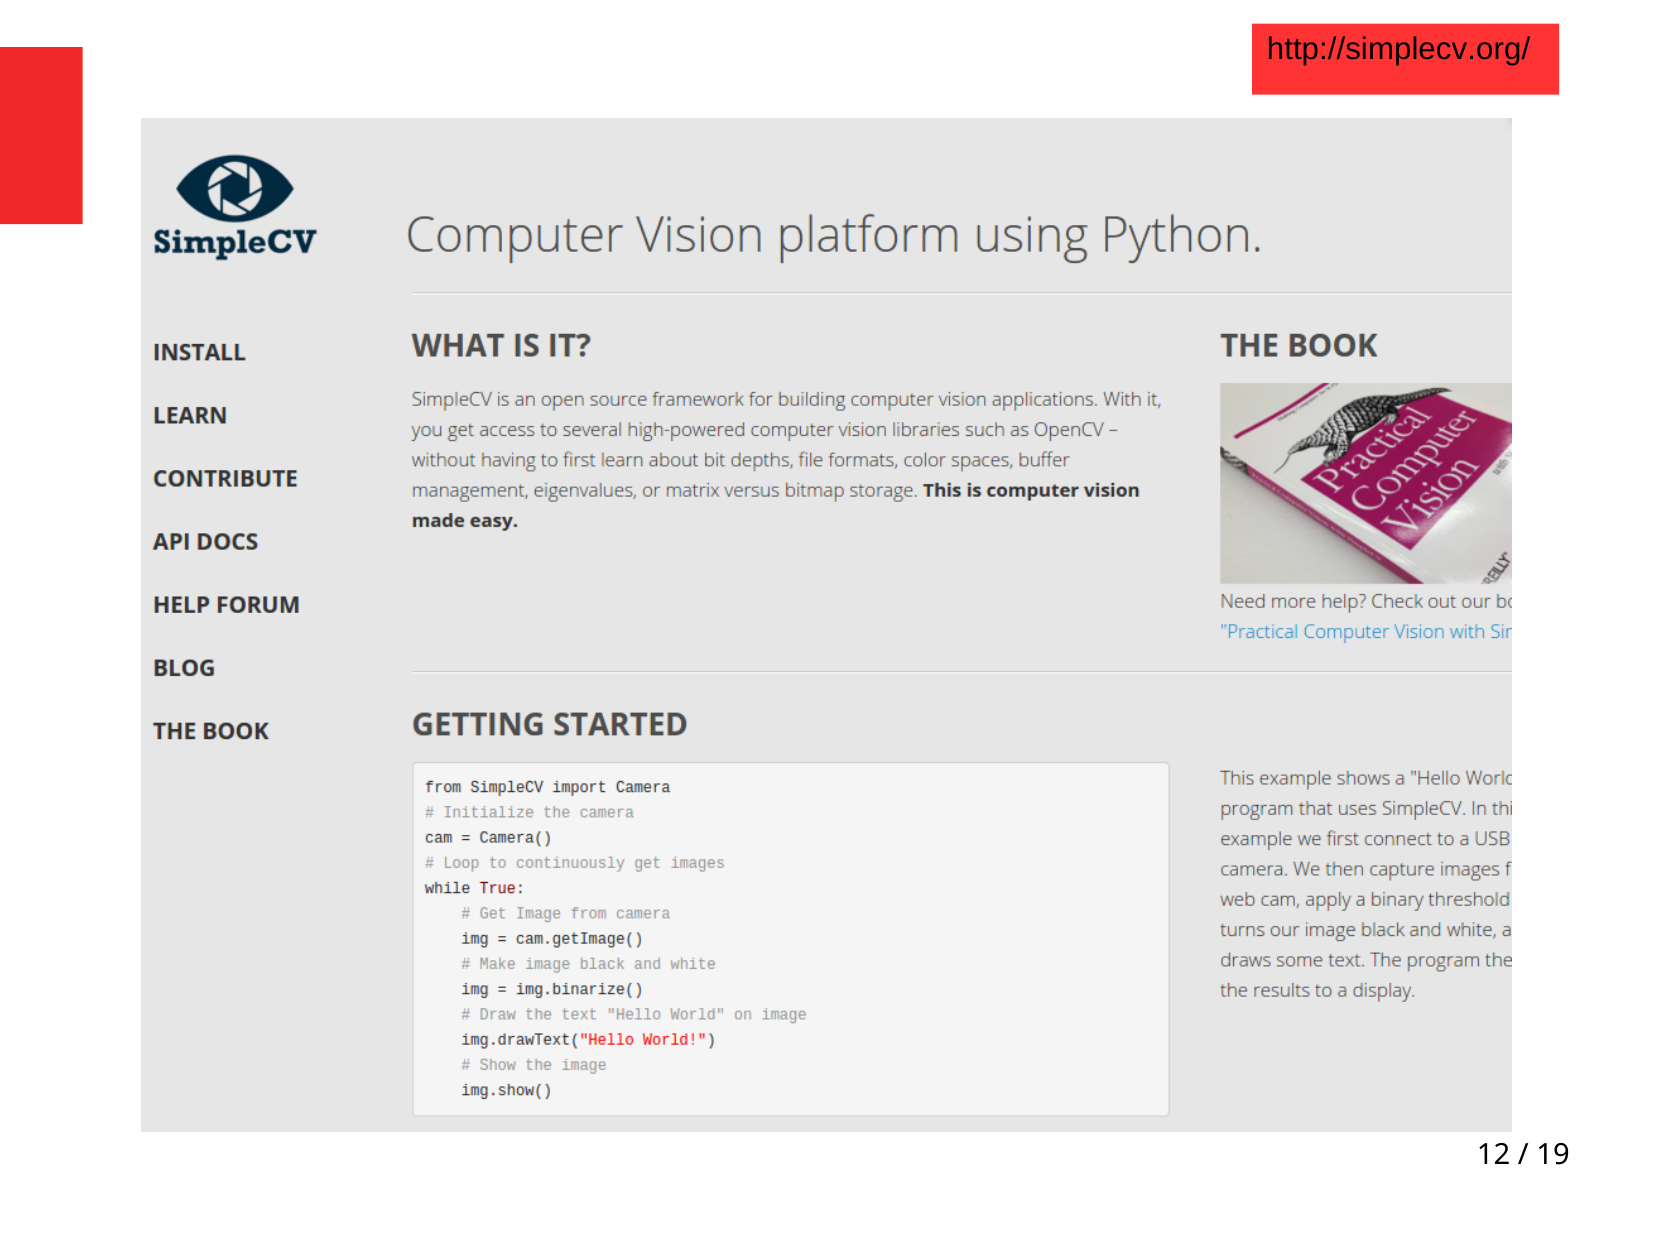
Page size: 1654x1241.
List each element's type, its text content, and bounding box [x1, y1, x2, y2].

picture [141, 118, 1512, 1132]
text_box http://simplecv.org/ [1252, 23, 1560, 95]
